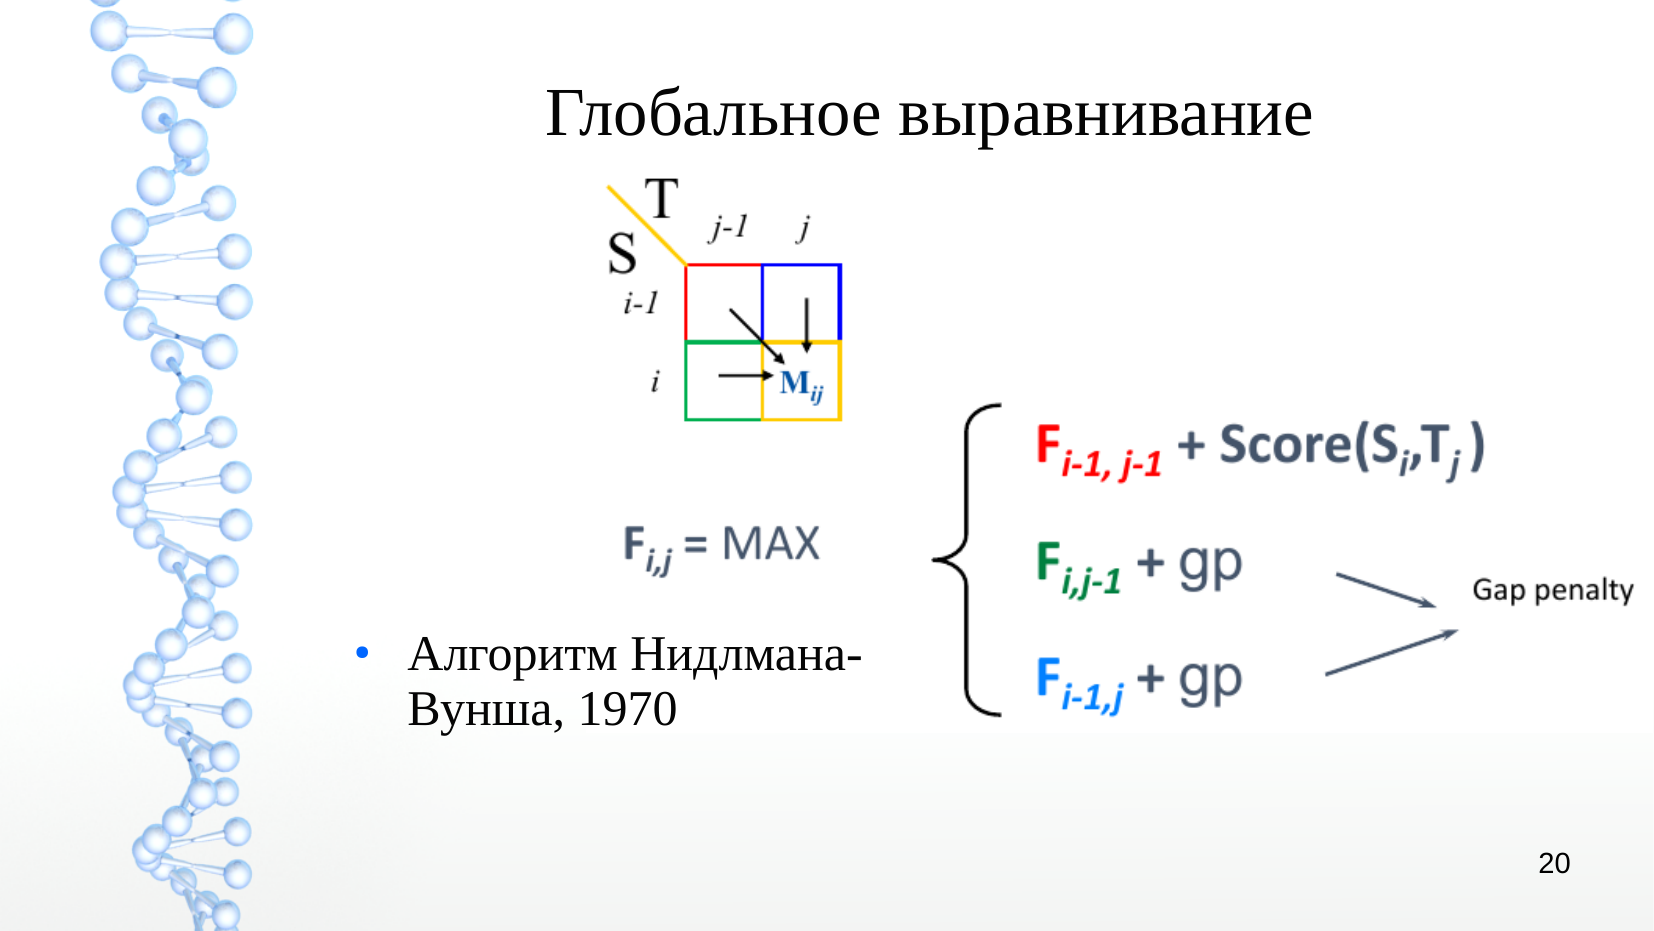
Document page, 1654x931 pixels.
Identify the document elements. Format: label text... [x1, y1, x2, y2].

title Глобальное выравнивание [265, 35, 1595, 189]
list Алгоритм Нидлмана-Вунша, 1970 [336, 625, 875, 847]
picture [0, 0, 1654, 931]
